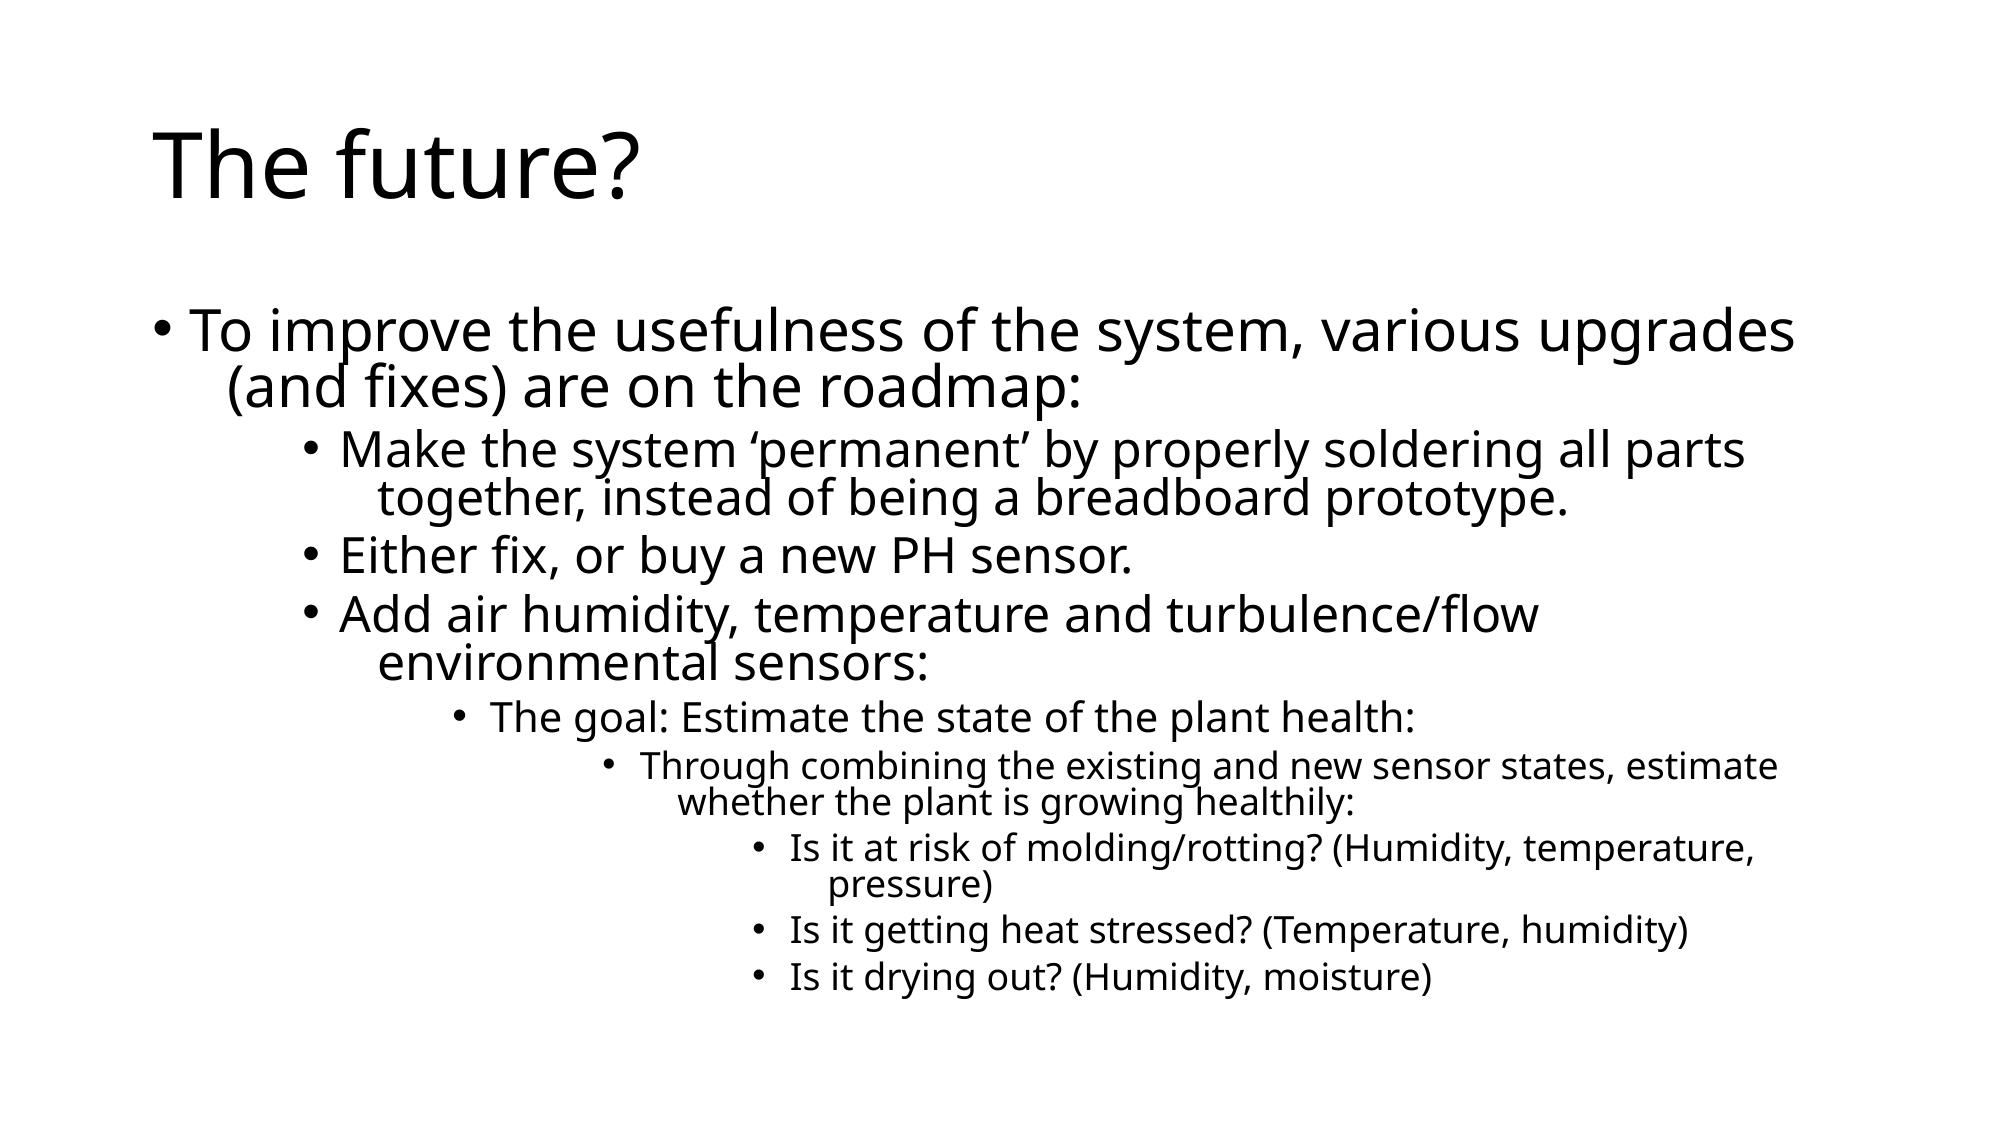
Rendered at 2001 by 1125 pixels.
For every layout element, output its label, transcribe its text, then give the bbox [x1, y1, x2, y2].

list To improve the usefulness of the system, various upgrades (and fixes) are on the roadmap: Make the system ‘permanent’ by properly soldering all parts together, instead of being a breadboard prototype. Either fix, or buy a new PH sensor. Add air humidity, temperature and turbulence/flow environmental sensors: The goal: Estimate the state of the plant health: Through combining the existing and new sensor states, estimate whether the plant is growing healthily: Is it at risk of molding/rotting? (Humidity, temperature, pressure) Is it getting heat stressed? (Temperature, humidity) Is it drying out? (Humidity, moisture) [137, 299, 1863, 1014]
title The future? [137, 59, 1863, 278]
